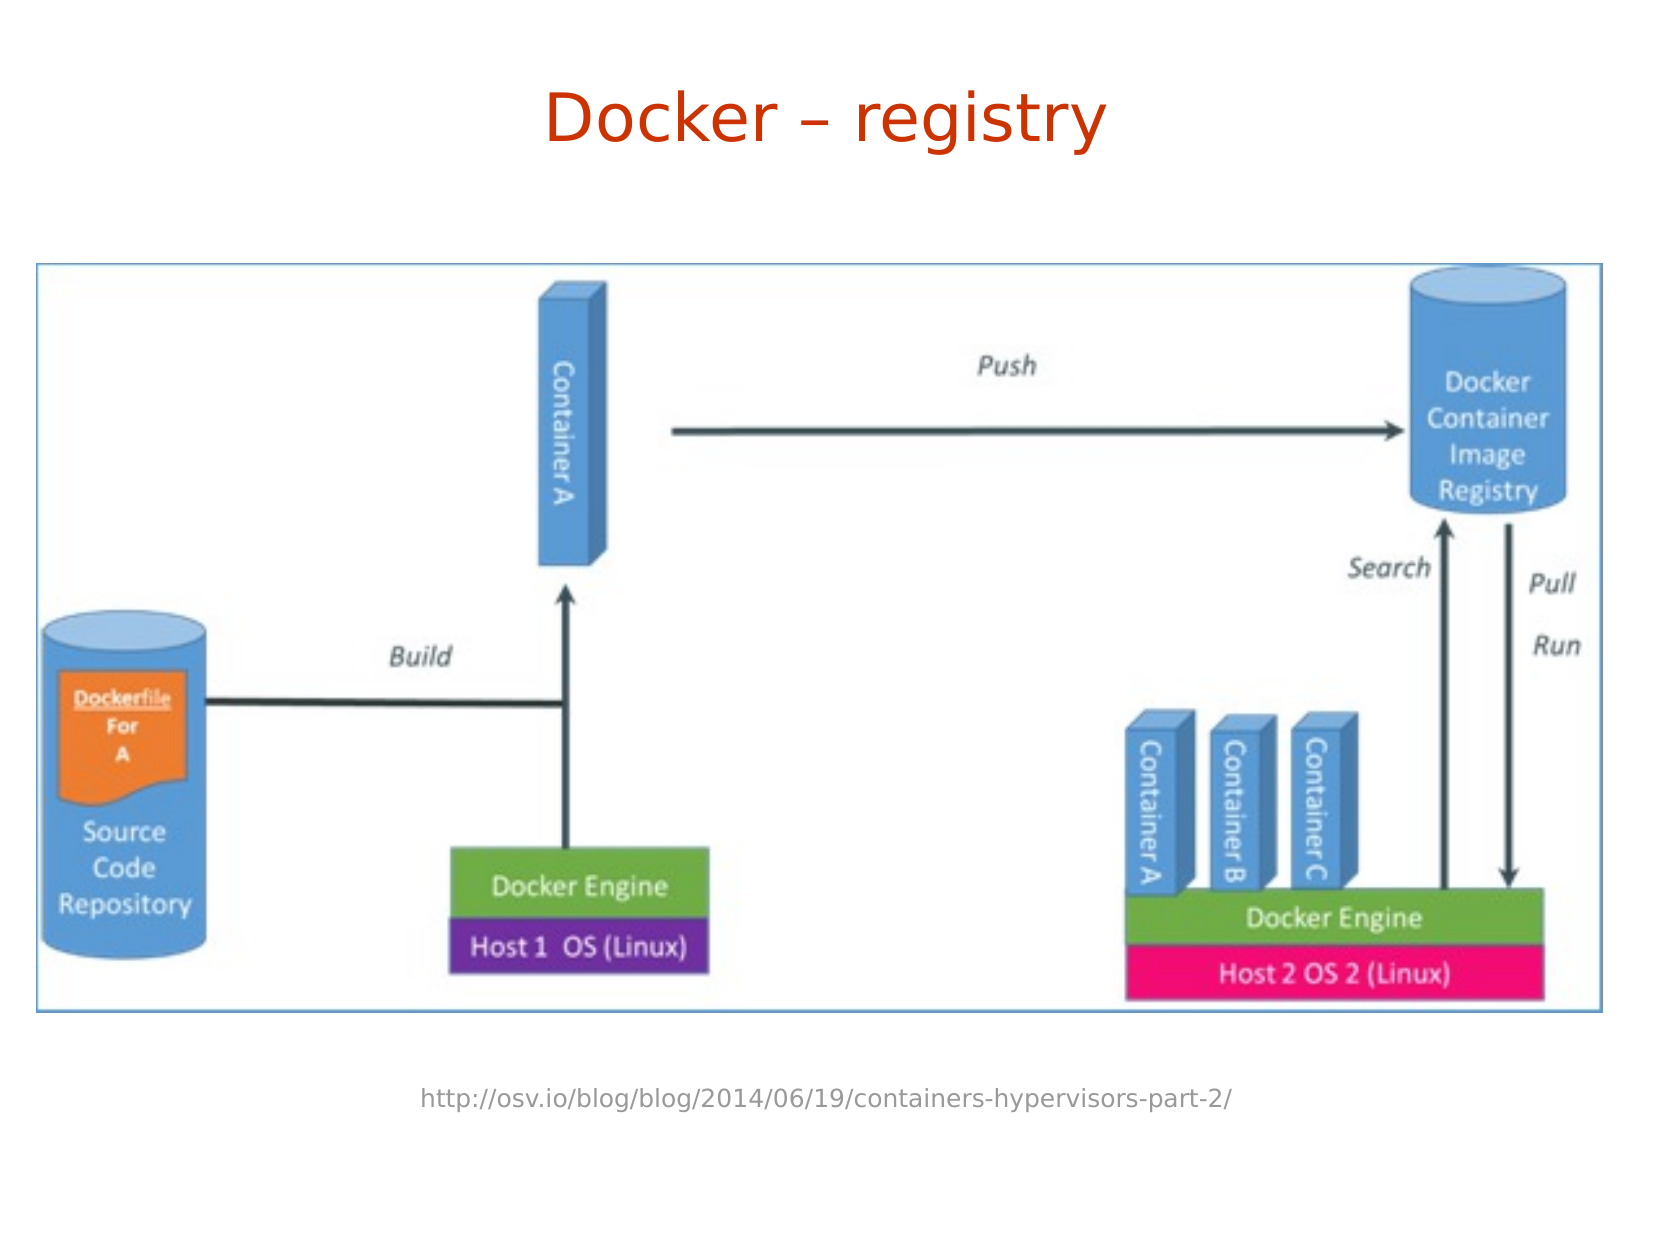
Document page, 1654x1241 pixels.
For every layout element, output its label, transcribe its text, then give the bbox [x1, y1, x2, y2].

picture [36, 263, 1603, 1013]
text_box Docker – registry [529, 72, 1125, 166]
text_box http://osv.io/blog/blog/2014/06/19/containers-hypervisors-part-2/ [405, 1077, 1249, 1136]
